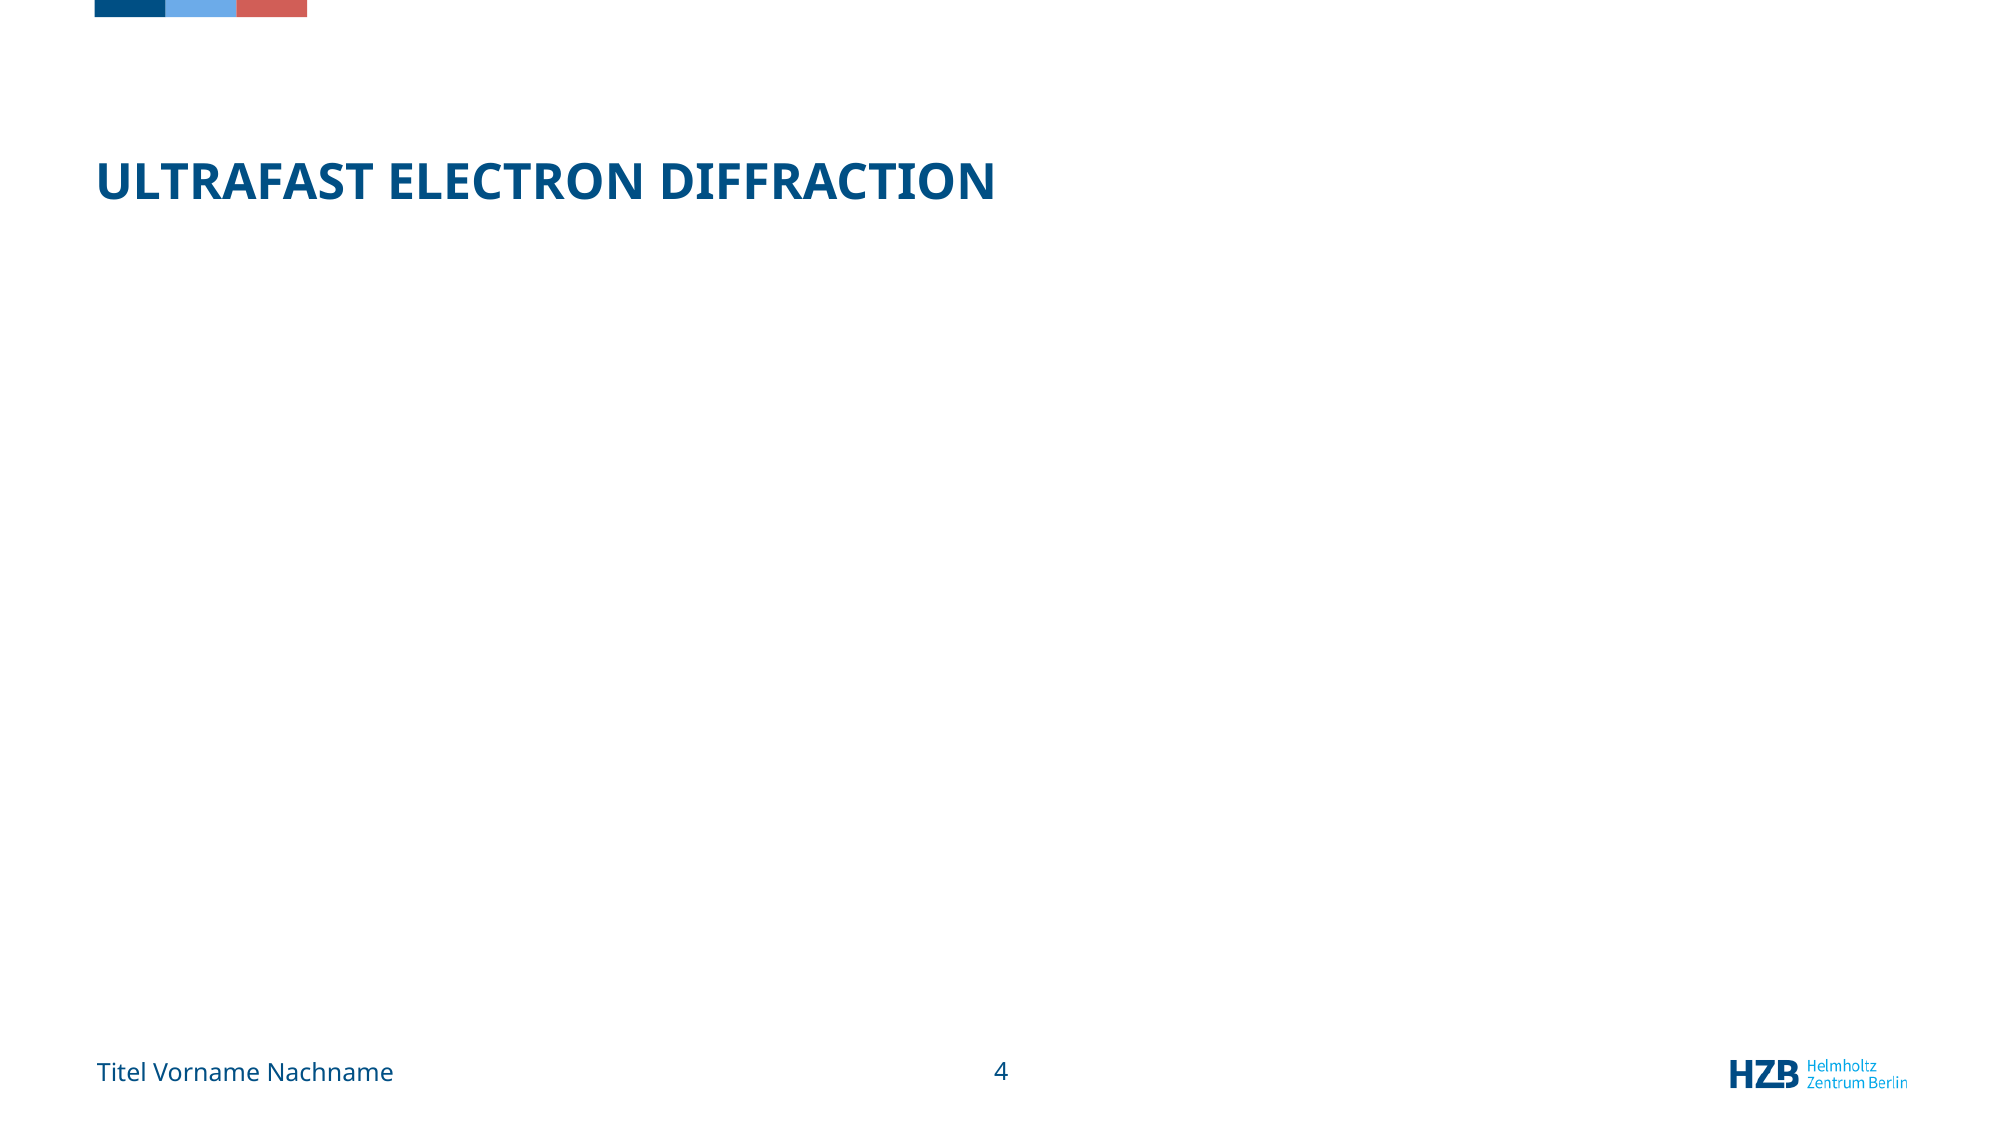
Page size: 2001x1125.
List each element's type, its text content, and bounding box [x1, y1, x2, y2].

title Ultrafast electron diffraction [94, 137, 1201, 211]
